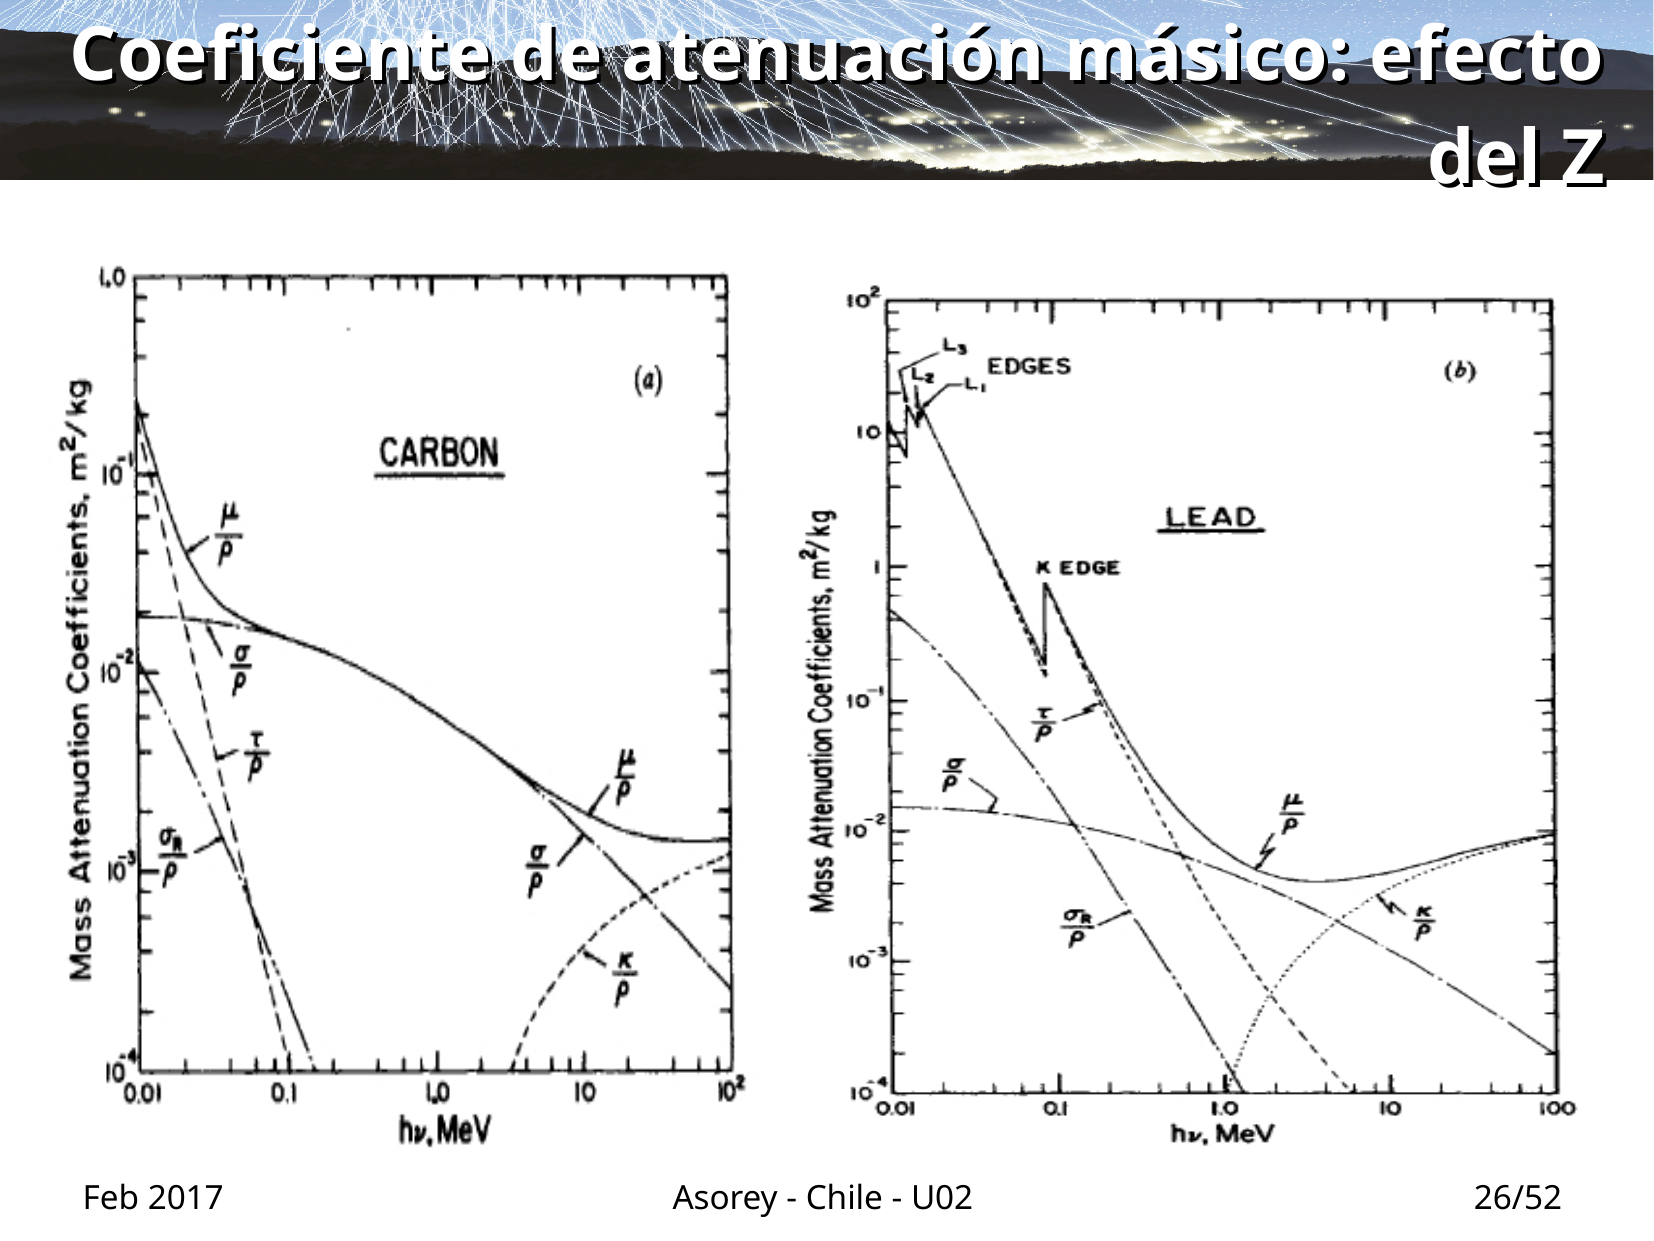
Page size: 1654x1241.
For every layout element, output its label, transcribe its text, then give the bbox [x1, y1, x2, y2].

title Coeficiente de atenuación másico: efecto del Z [45, 15, 1606, 191]
picture [45, 255, 1606, 1156]
picture [0, 0, 1654, 180]
